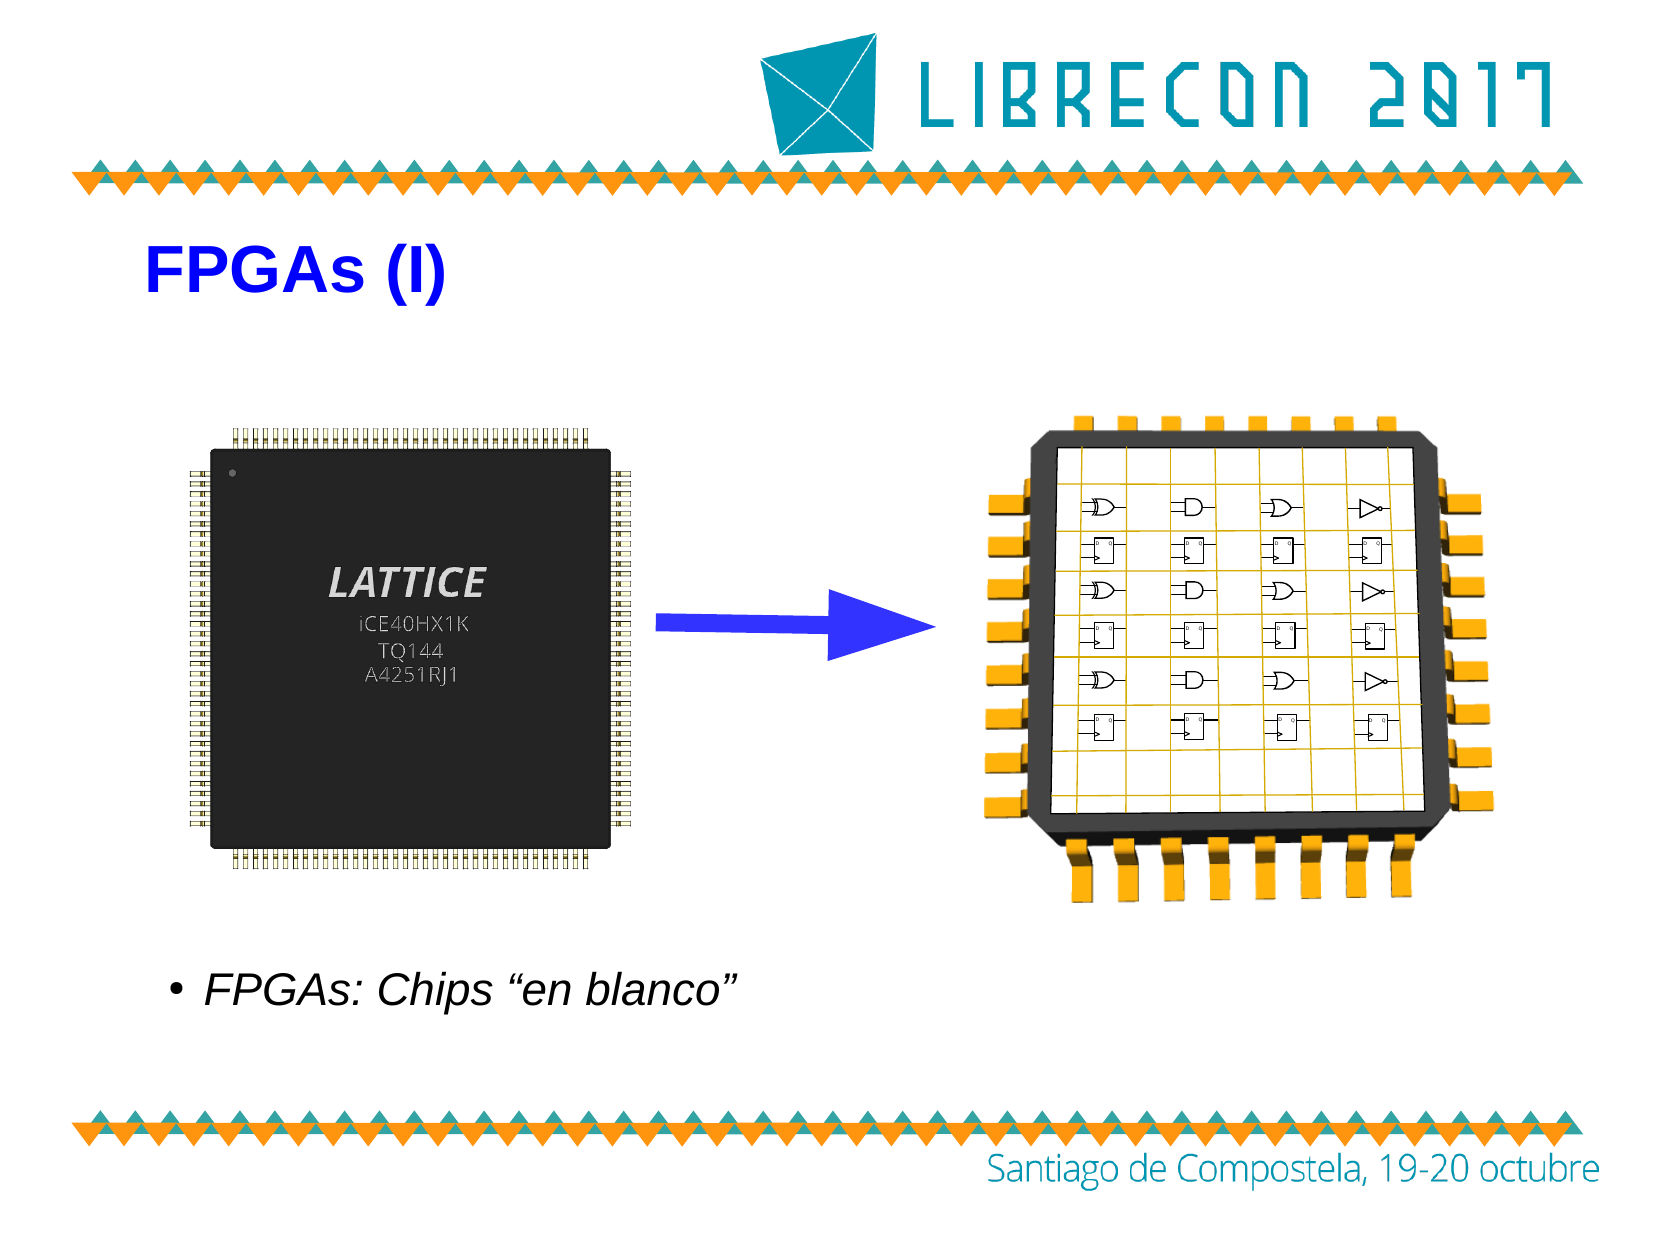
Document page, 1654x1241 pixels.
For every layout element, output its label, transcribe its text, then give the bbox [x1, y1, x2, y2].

text_box FPGAs (I) [129, 224, 650, 331]
picture [744, 13, 1571, 164]
text_box FPGAs: Chips “en blanco” [153, 956, 768, 1073]
picture [169, 413, 650, 893]
picture [968, 389, 1520, 929]
picture [968, 1133, 1617, 1199]
